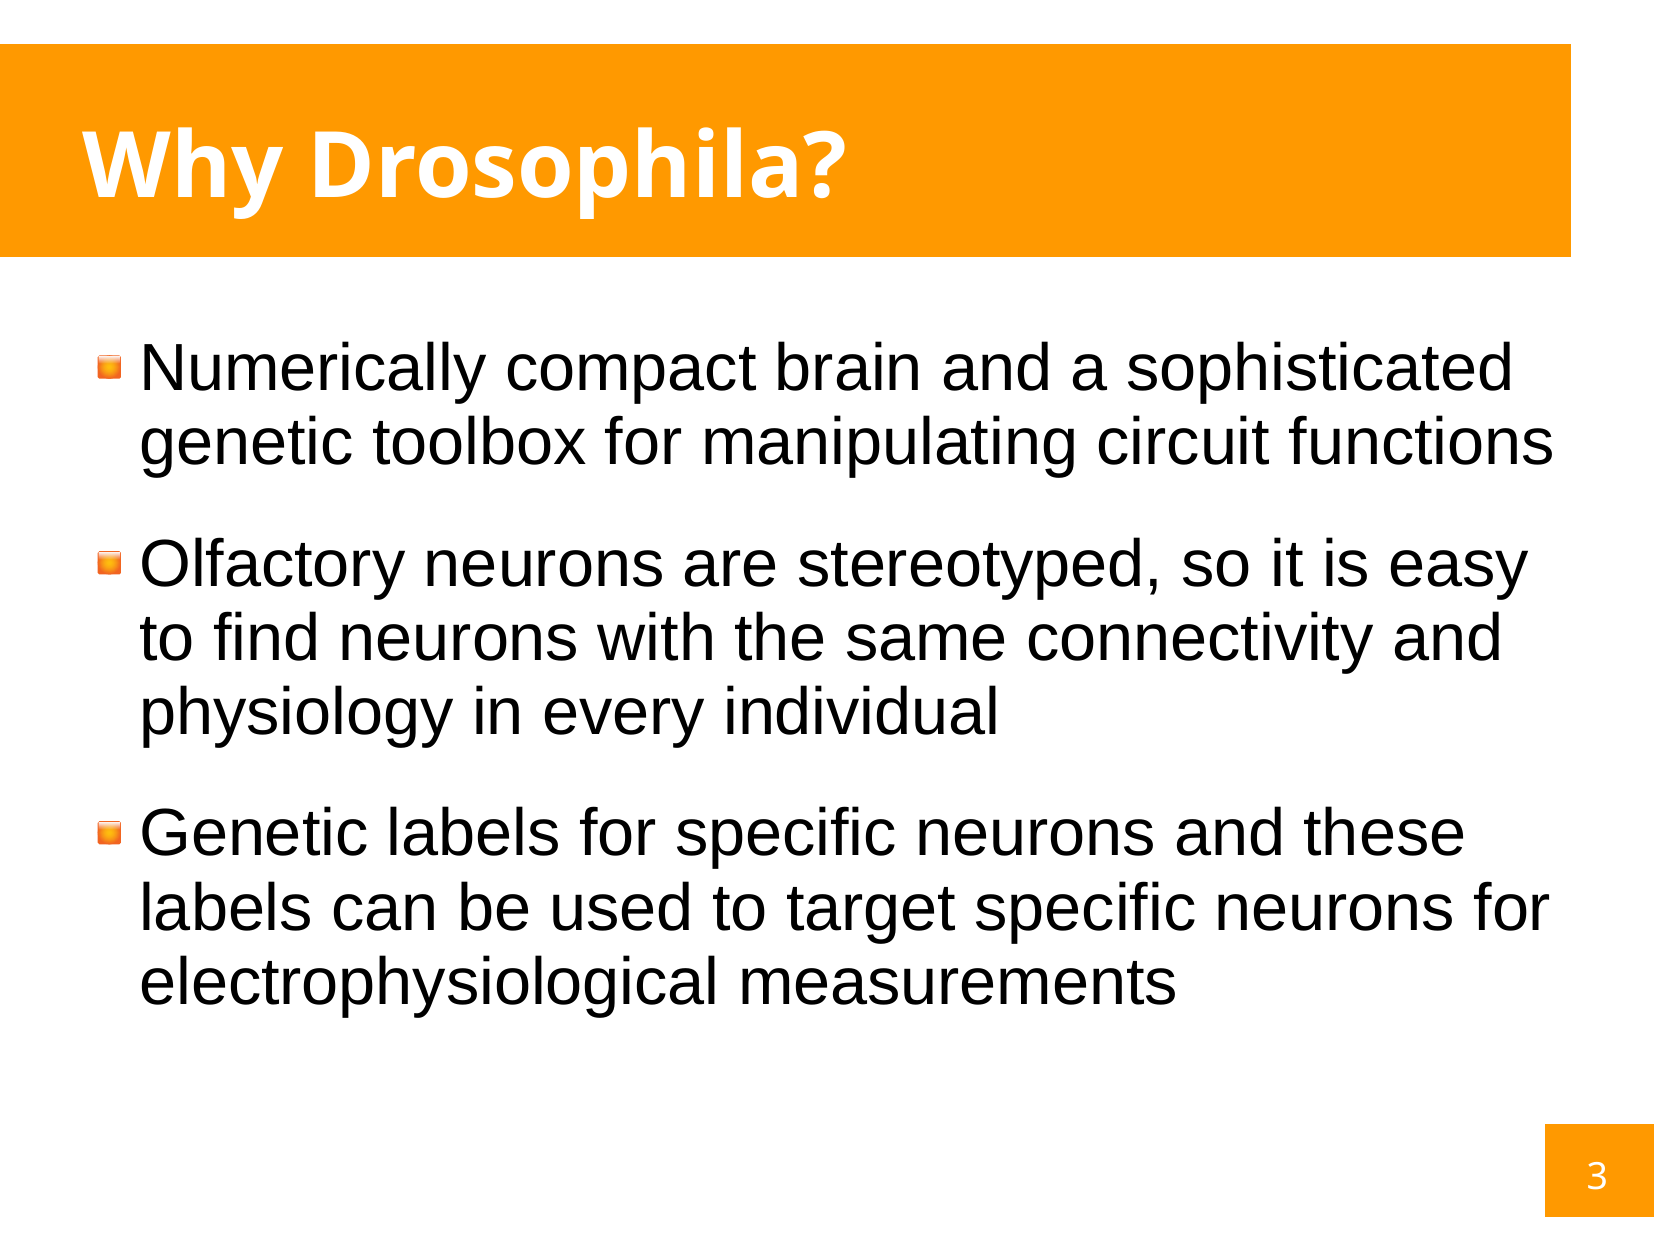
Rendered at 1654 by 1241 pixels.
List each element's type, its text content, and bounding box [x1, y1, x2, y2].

title 3 [1563, 1148, 1609, 1194]
title Why Drosophila? [82, 49, 1571, 257]
text_box [0, 44, 1571, 257]
text_box [1545, 1124, 1654, 1217]
list Numerically compact brain and a sophisticated genetic toolbox for manipulating circuit functions Olfactory neurons are stereotyped, so it is easy to find neurons with the same connectivity and physiology in every individual Genetic labels for specific neurons and these labels can be used to target specific neurons for electrophysiological measurements [82, 330, 1571, 1096]
